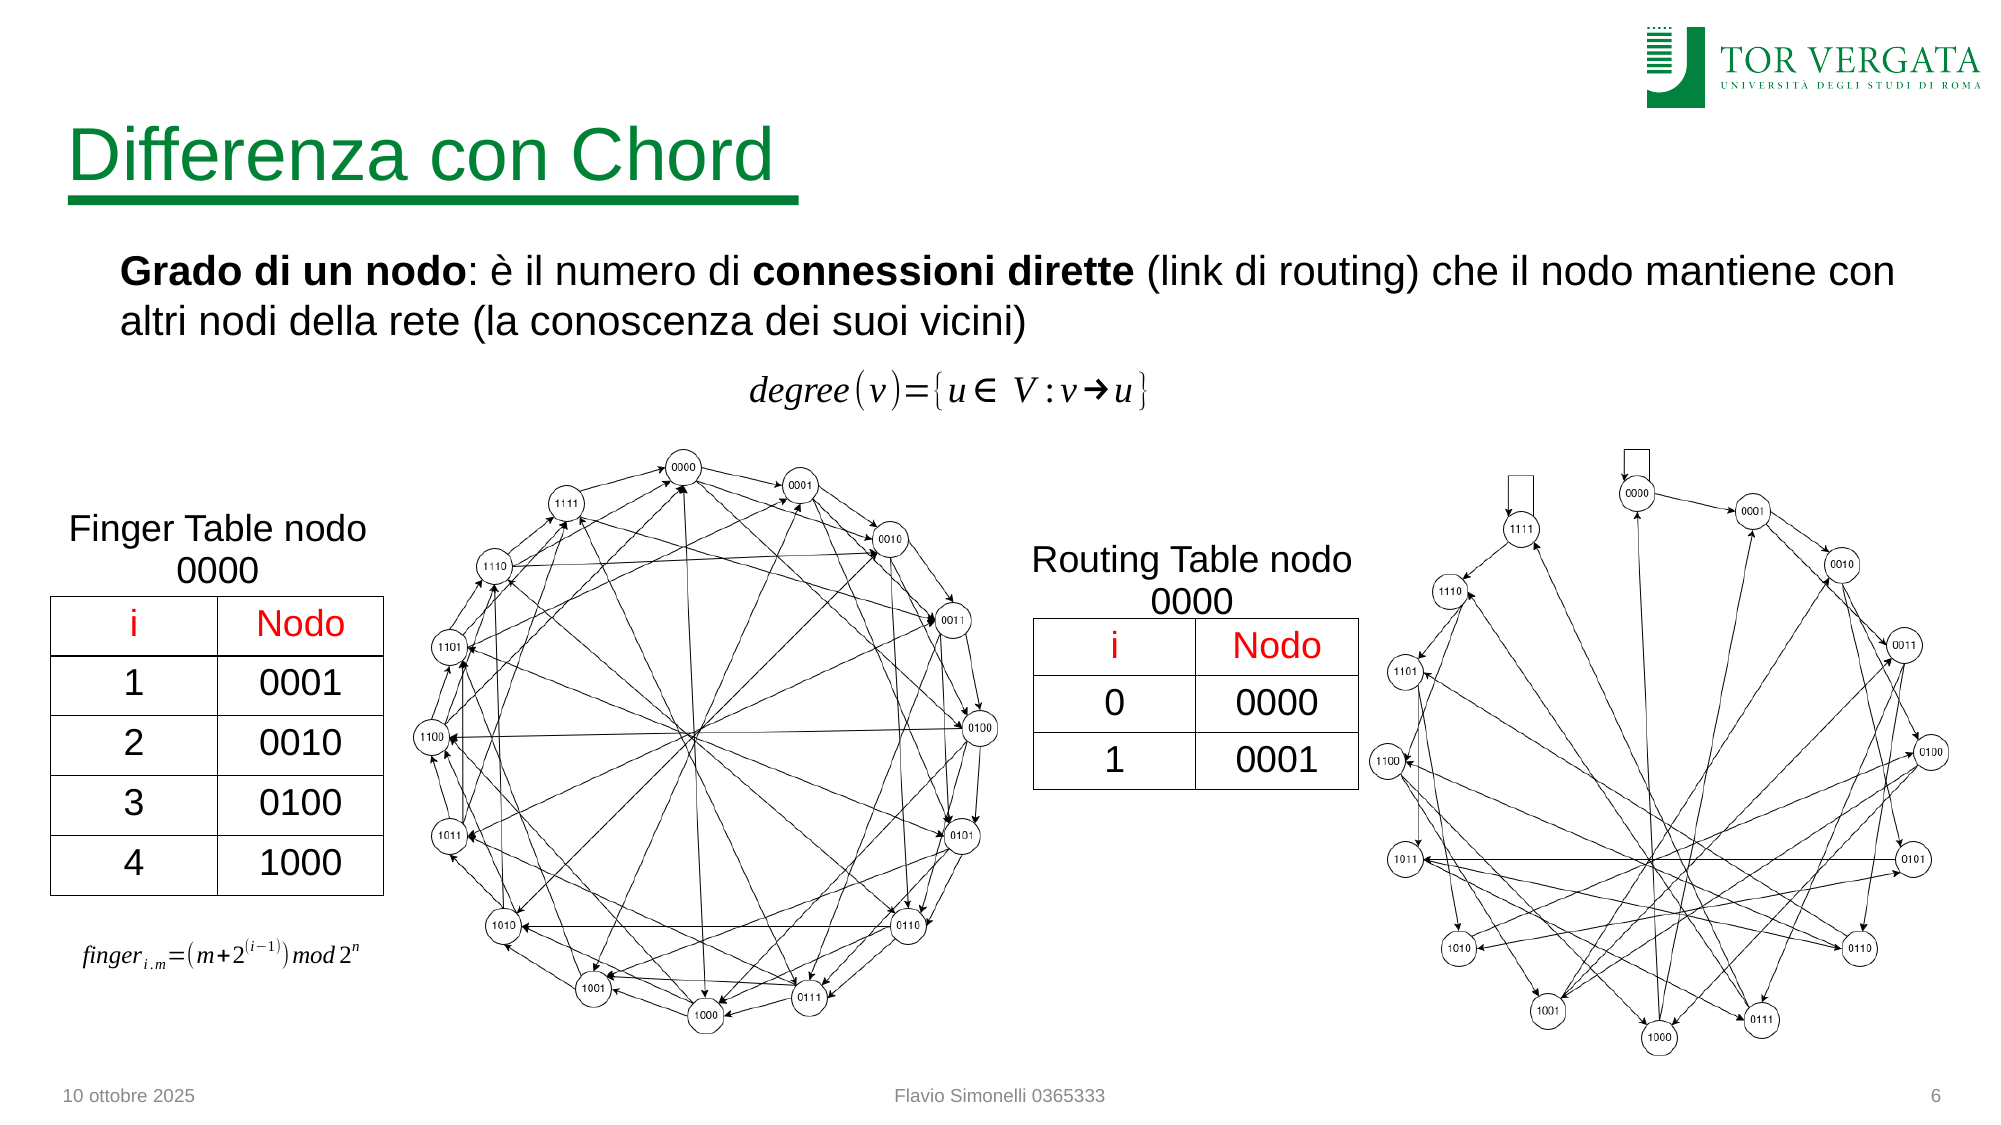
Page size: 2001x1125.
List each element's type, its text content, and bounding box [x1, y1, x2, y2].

table_cell 1 [1034, 733, 1195, 789]
picture [413, 449, 998, 1034]
text_box Finger Table nodo 0000 [40, 499, 396, 599]
picture [1647, 27, 1981, 51]
table_cell 0100 [218, 776, 383, 835]
table_cell 0010 [218, 716, 383, 775]
table_cell 0001 [1196, 733, 1358, 789]
table_cell 0 [1034, 676, 1195, 732]
table_cell 0000 [1196, 676, 1358, 732]
footer Flavio Simonelli 0365333 [662, 1065, 1338, 1125]
chart [748, 368, 1152, 414]
table_cell 2 [51, 716, 217, 775]
table_header i [51, 599, 217, 655]
picture [1369, 442, 1949, 1056]
table_header Nodo [218, 599, 383, 655]
table_cell 0001 [218, 657, 383, 715]
table_header Nodo [1196, 619, 1358, 675]
text_box Routing Table nodo 0000 [1014, 531, 1370, 631]
title Differenza con Chord [52, 51, 1981, 204]
slide_number 10 ottobre 2025 [47, 1065, 498, 1125]
list Grado di un nodo: è il numero di connessioni dirette (link di routing) che il nodo mantiene con altri nodi della rete (la conoscenza dei suoi vicini) [104, 236, 1979, 450]
table_cell 4 [51, 836, 217, 895]
table_cell 1000 [218, 836, 383, 895]
table_cell 3 [51, 776, 217, 835]
table_cell 1 [51, 657, 217, 715]
chart [81, 937, 360, 973]
table_header i [1034, 619, 1195, 675]
